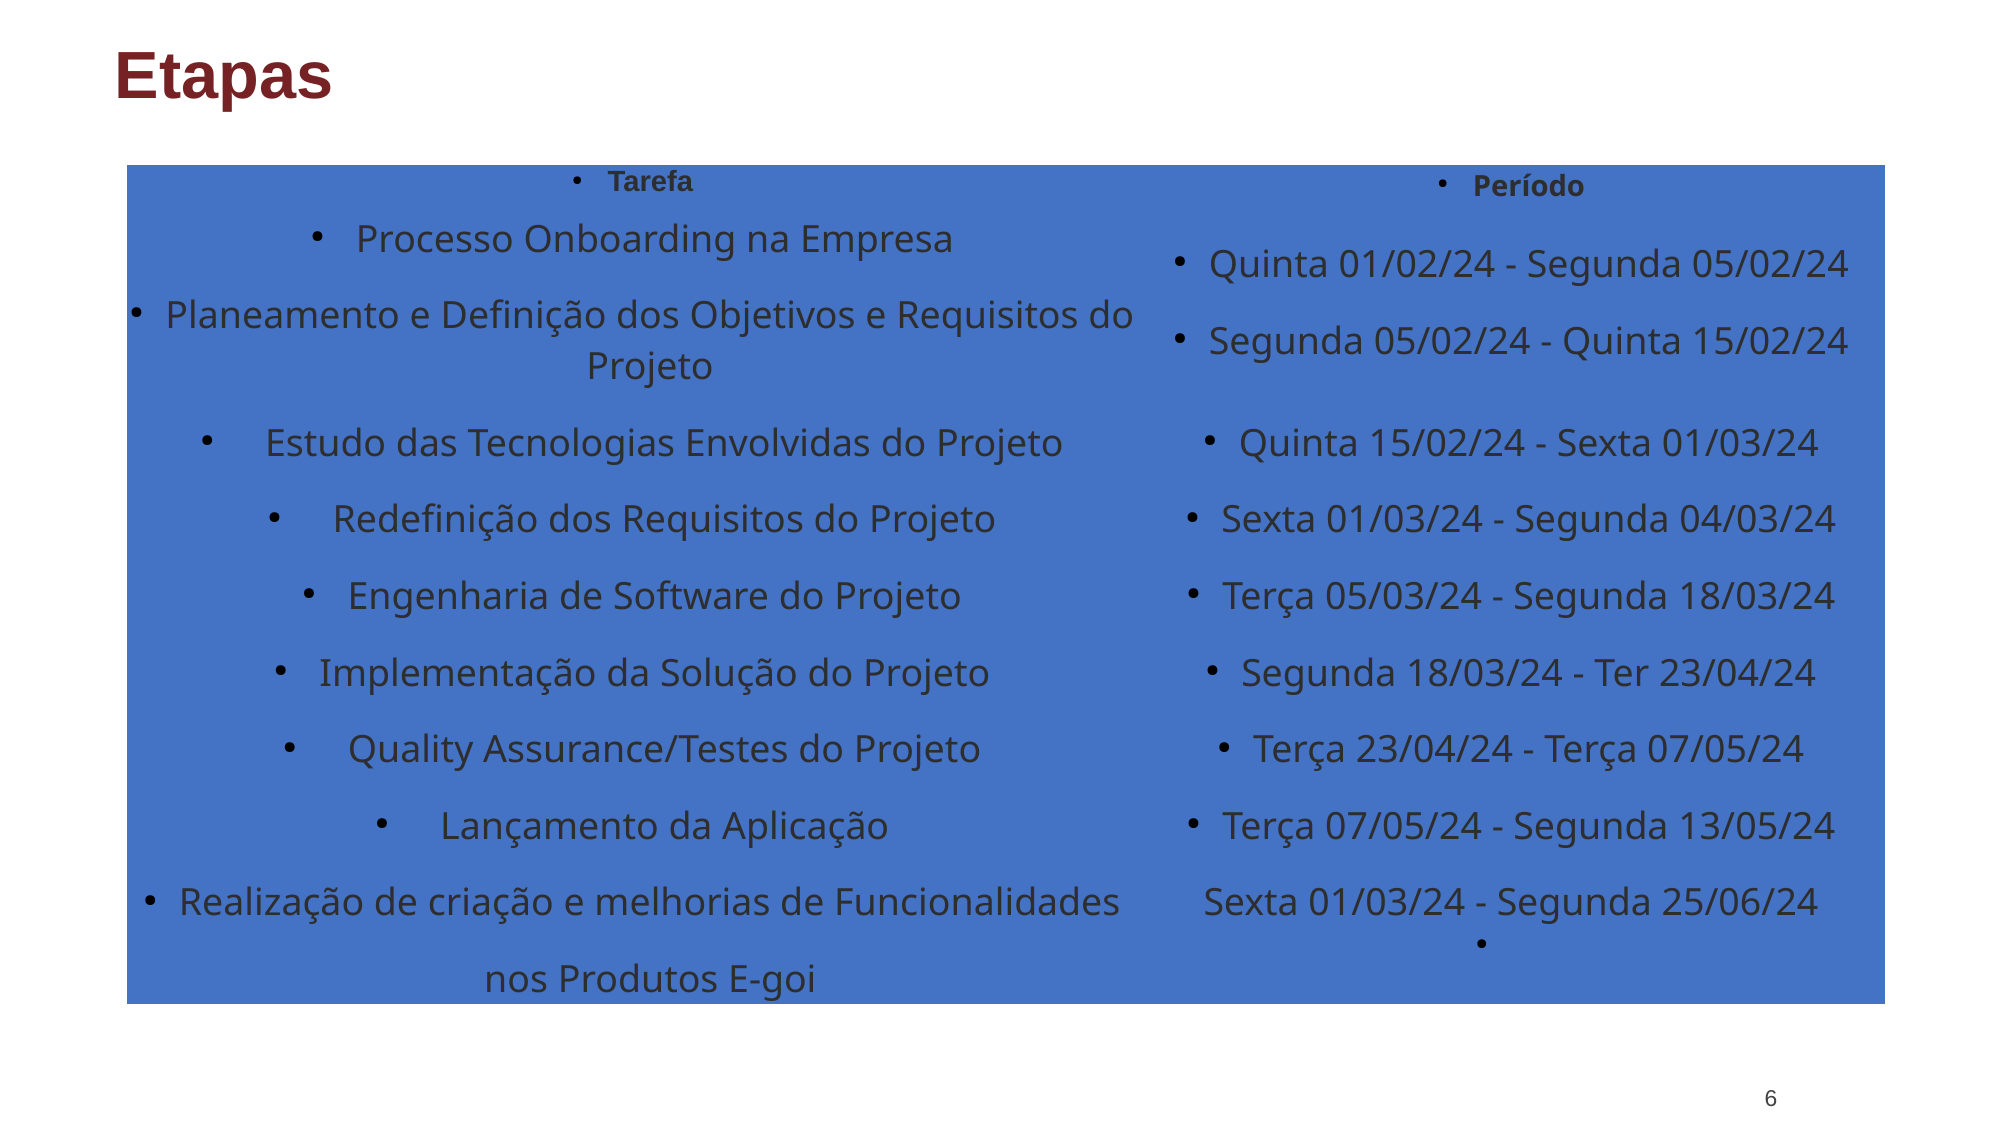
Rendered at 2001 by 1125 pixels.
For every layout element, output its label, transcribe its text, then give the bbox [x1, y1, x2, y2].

table_cell Quinta 15/02/24 - Sexta 01/03/24 [1138, 391, 1885, 467]
table_cell Sexta 01/03/24 - Segunda 04/03/24 [1138, 467, 1885, 544]
table_cell Quinta 01/02/24 - Segunda 05/02/24 [1138, 212, 1885, 289]
text_box [1749, 1075, 1901, 1113]
table_cell Quality Assurance/Testes do Projeto [127, 697, 1138, 774]
table_cell Estudo das Tecnologias Envolvidas do Projeto [127, 391, 1138, 467]
table_cell Terça 23/04/24 - Terça 07/05/24 [1138, 697, 1885, 774]
table_cell Segunda 18/03/24 - Ter 23/04/24 [1138, 621, 1885, 697]
table_cell Sexta 01/03/24 - Segunda 25/06/24 [1138, 850, 1885, 1004]
table_cell Lançamento da Aplicação [127, 774, 1138, 850]
table_cell Redefinição dos Requisitos do Projeto [127, 467, 1138, 544]
table_cell Implementação da Solução do Projeto [127, 621, 1138, 697]
table_cell Terça 07/05/24 - Segunda 13/05/24 [1138, 774, 1885, 850]
table_header Tarefa [127, 165, 1138, 212]
table_cell Planeamento e Definição dos Objetivos e Requisitos do Projeto [127, 289, 1138, 391]
table_cell Realização de criação e melhorias de Funcionalidades nos Produtos E-goi [127, 850, 1138, 1004]
table_cell Terça 05/03/24 - Segunda 18/03/24 [1138, 544, 1885, 621]
table_cell Engenharia de Software do Projeto [127, 544, 1138, 621]
table_header Período [1138, 165, 1885, 212]
table_cell Processo Onboarding na Empresa [127, 212, 1138, 289]
title Etapas [99, 1, 1901, 121]
table_cell Segunda 05/02/24 - Quinta 15/02/24 [1138, 289, 1885, 391]
